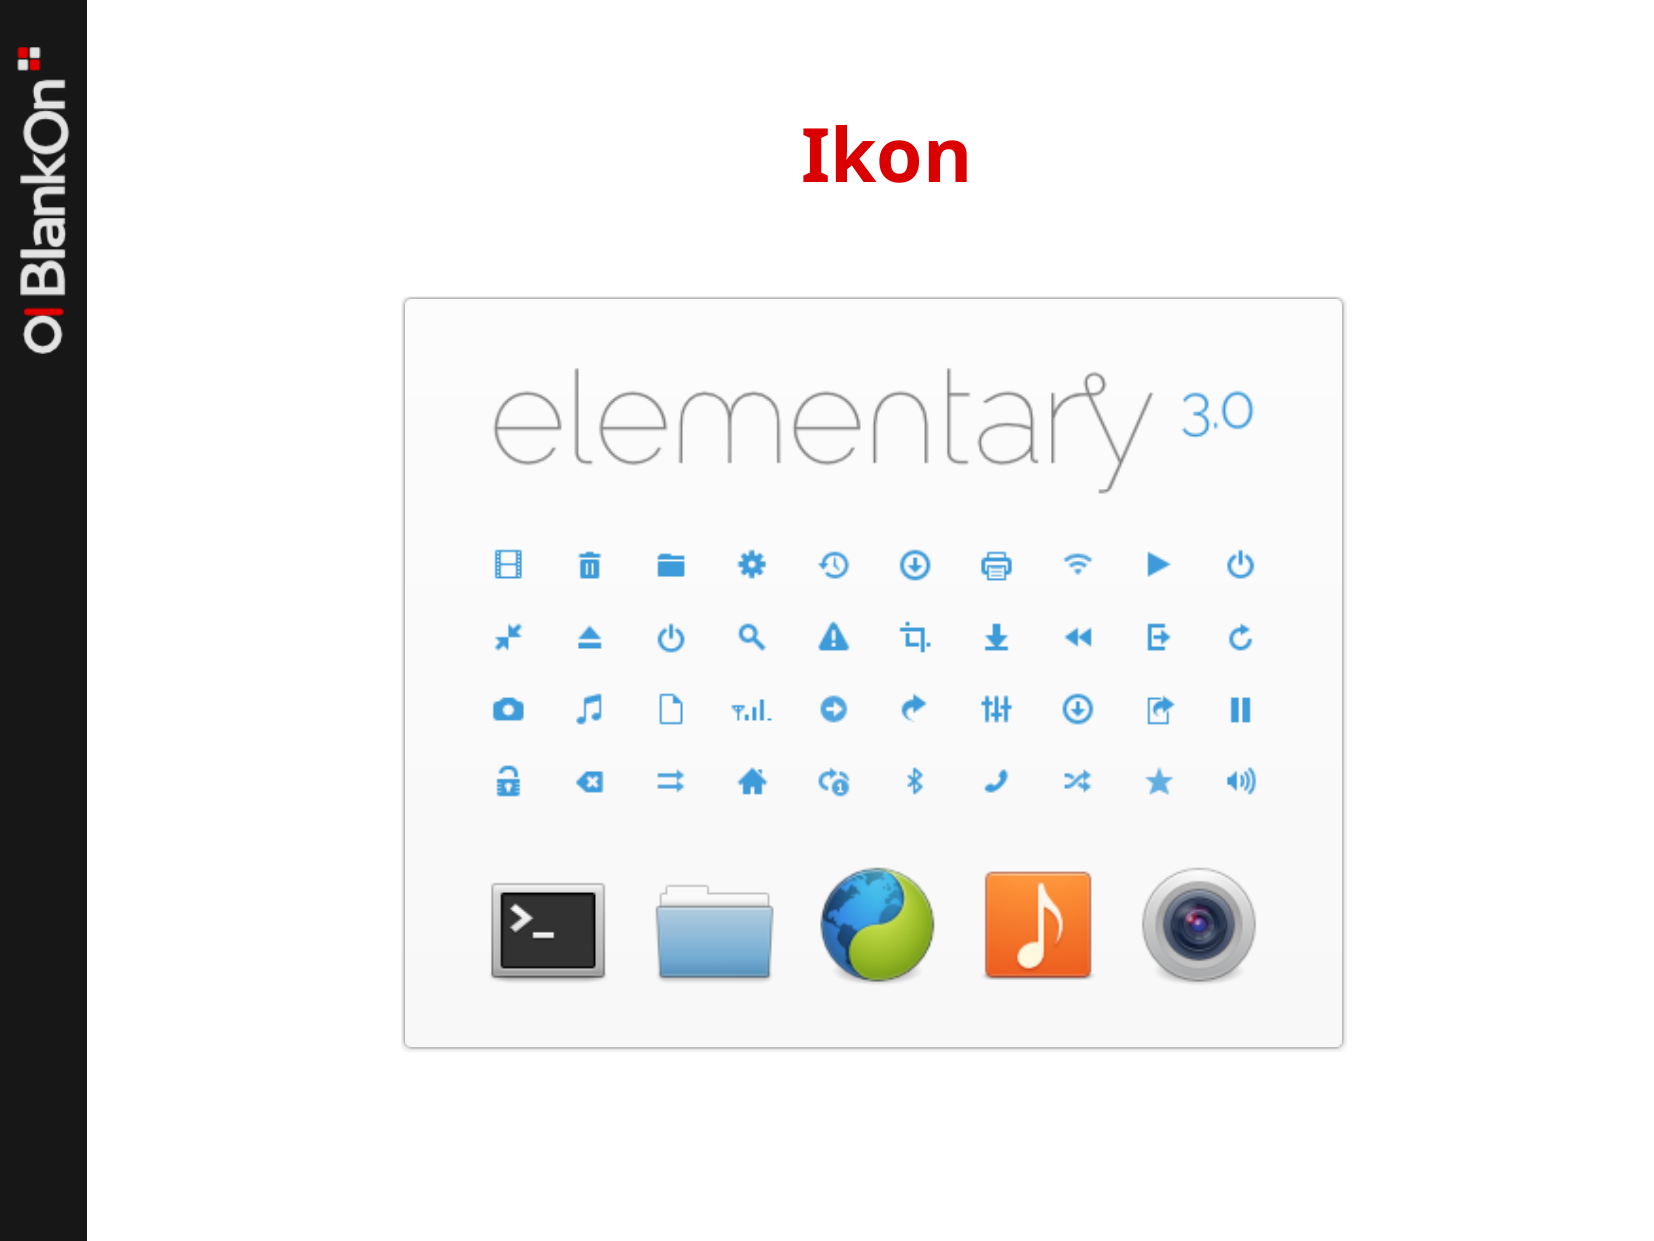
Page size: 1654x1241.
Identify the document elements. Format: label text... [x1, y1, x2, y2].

picture [401, 295, 1347, 1052]
title Ikon [124, 49, 1613, 257]
picture [0, 0, 87, 1241]
